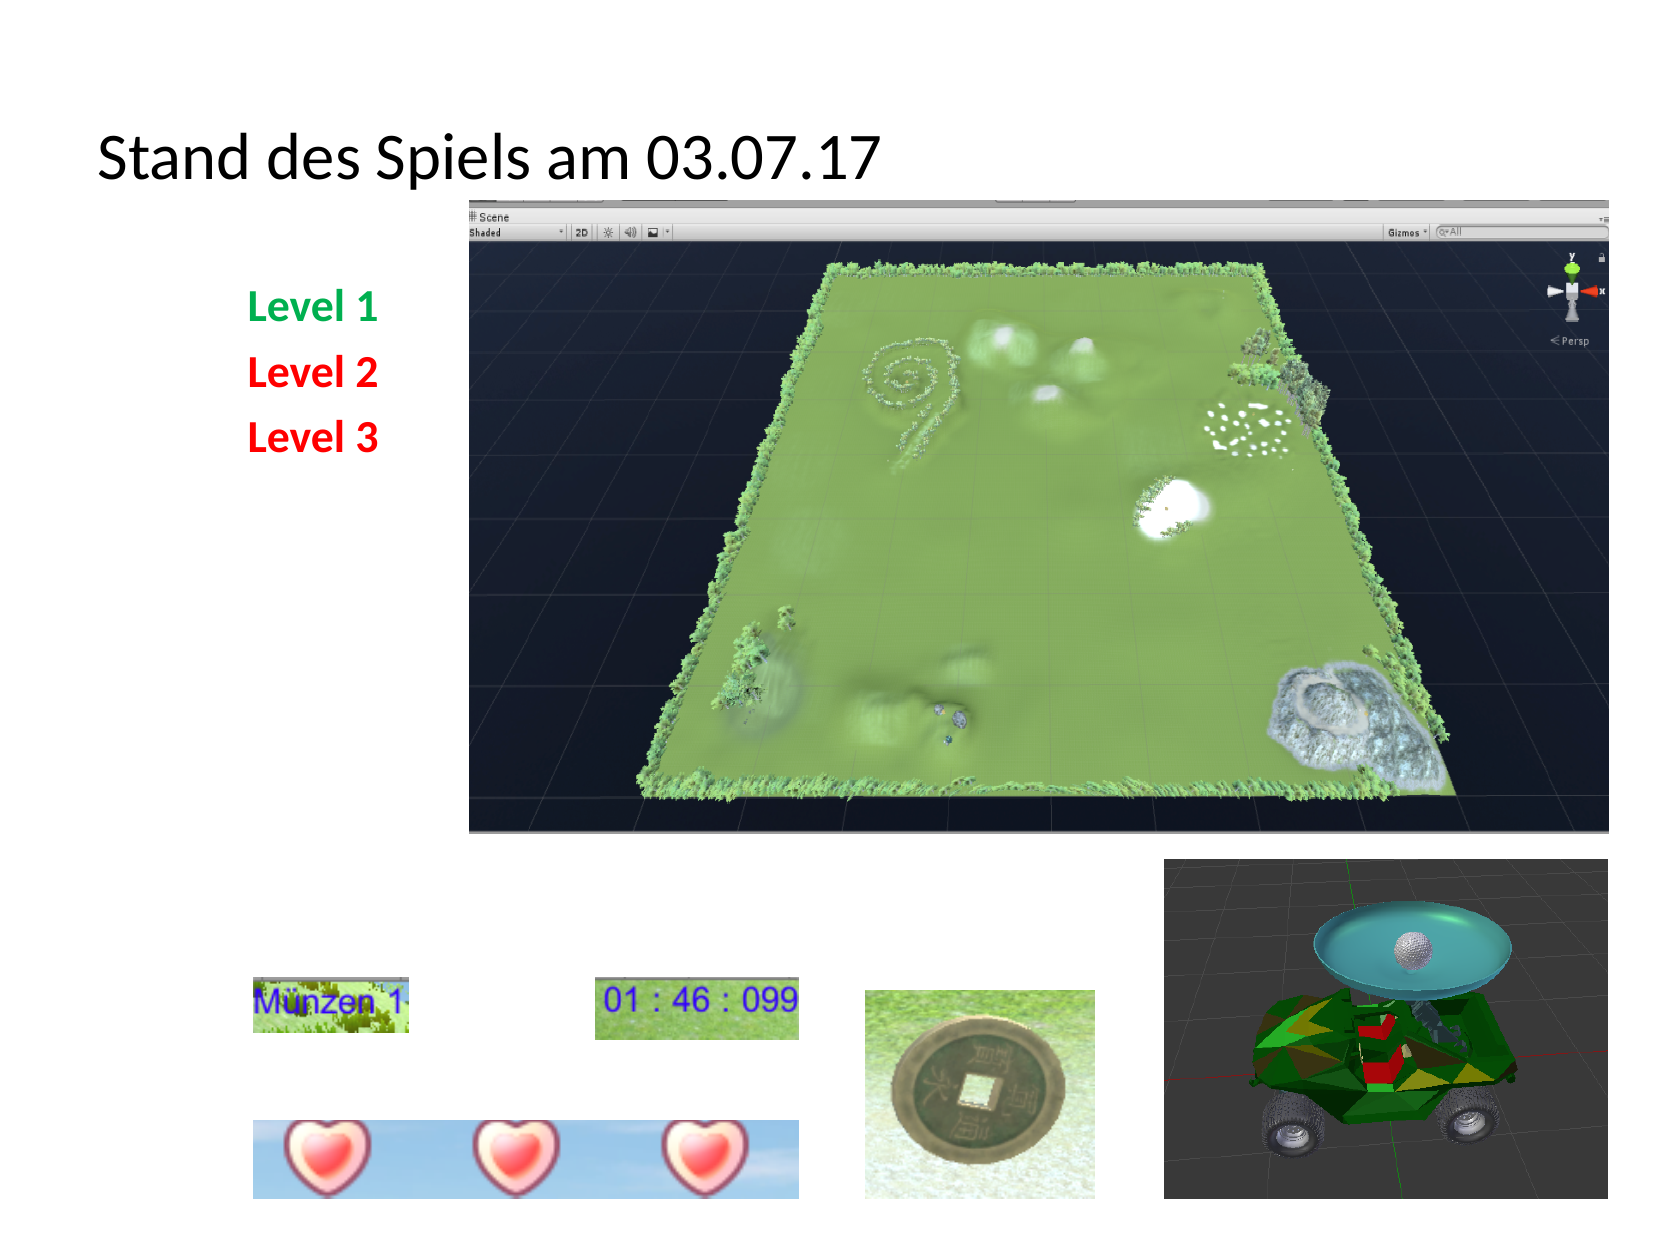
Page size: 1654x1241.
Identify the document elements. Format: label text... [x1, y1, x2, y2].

picture [1164, 859, 1608, 1199]
picture [595, 977, 799, 1040]
list Level 1 Level 2 Level 3 [82, 268, 1571, 1108]
picture [469, 200, 1609, 834]
picture [865, 990, 1095, 1199]
picture [253, 977, 409, 1033]
title Stand des Spiels am 03.07.17 [82, 49, 1571, 257]
picture [253, 1120, 799, 1199]
